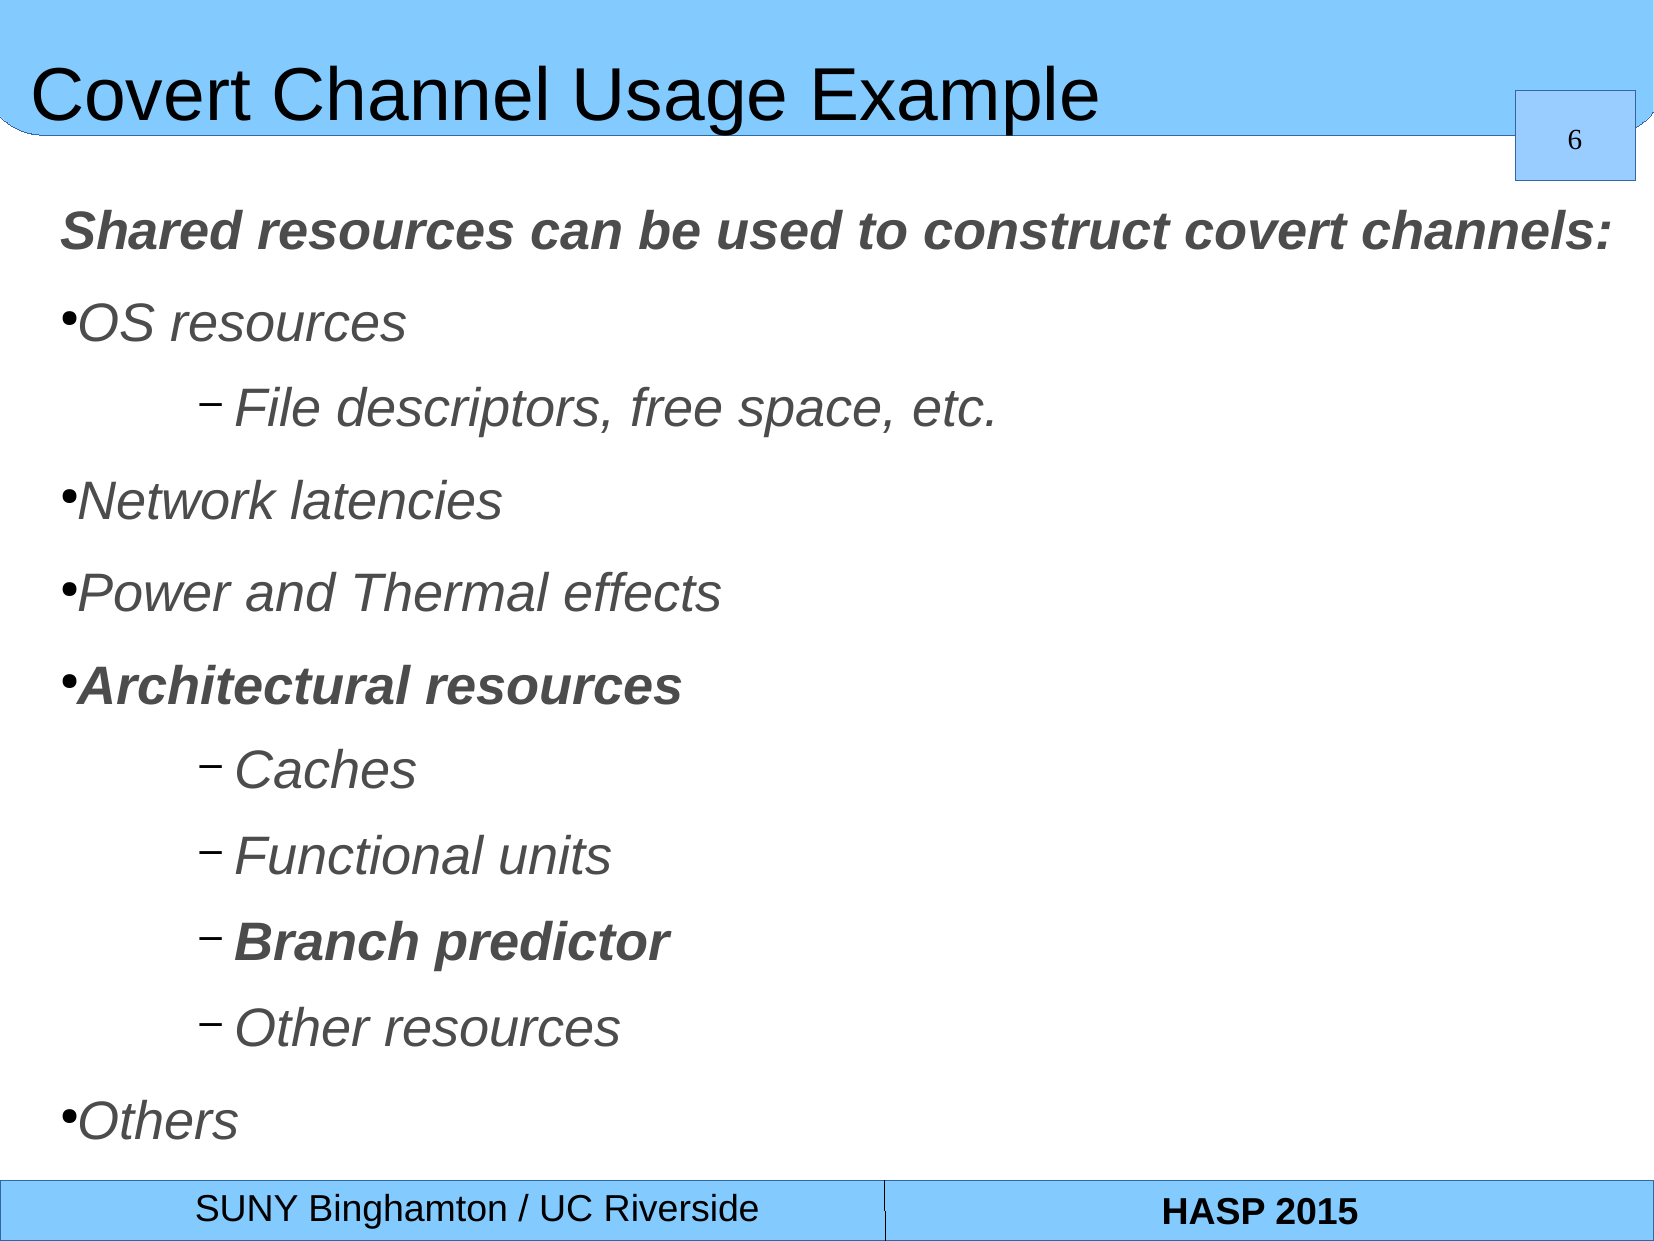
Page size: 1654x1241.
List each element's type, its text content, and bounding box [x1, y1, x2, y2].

list Shared resources can be used to construct covert channels: OS resources File descriptors, free space, etc. Network latencies Power and Thermal effects Architectural resources Caches Functional units Branch predictor Other resources Others [60, 195, 1654, 1156]
text_box [1515, 131, 1636, 166]
title Covert Channel Usage Example [30, 45, 1636, 131]
